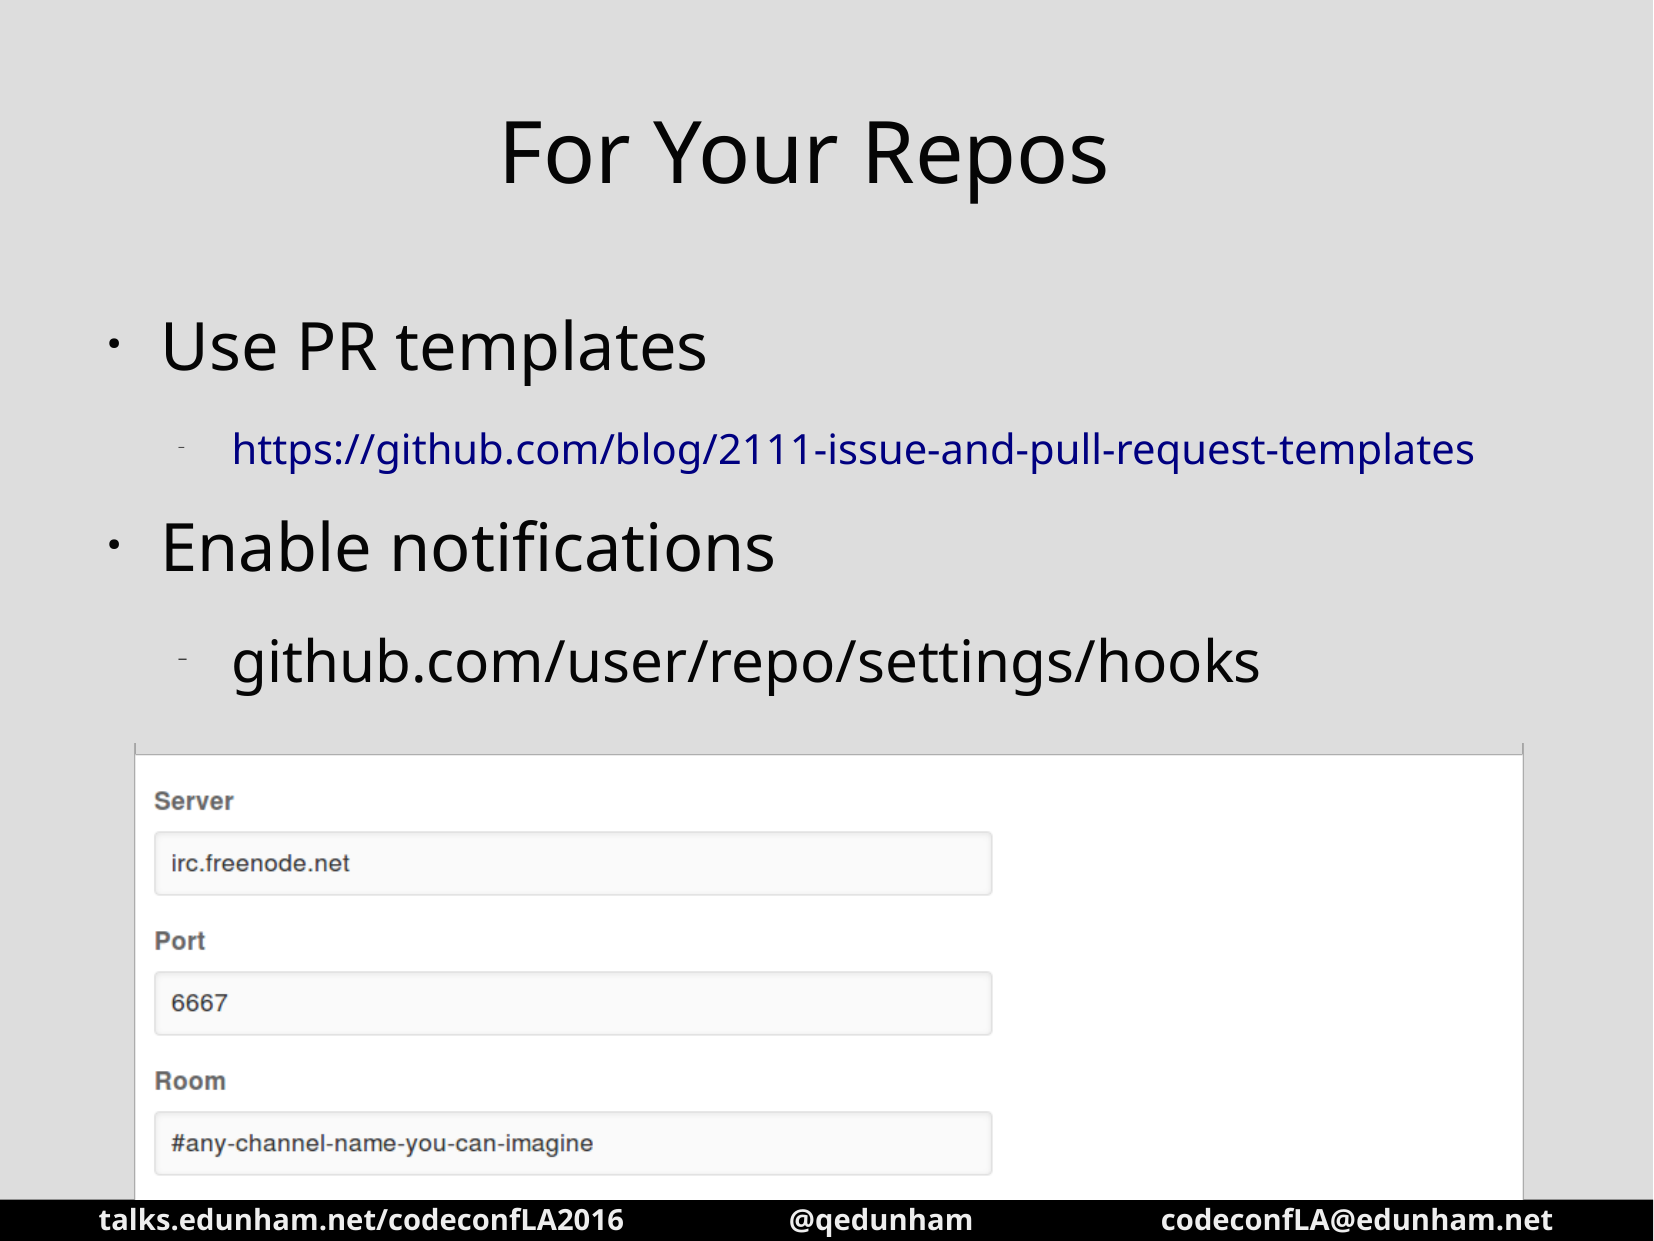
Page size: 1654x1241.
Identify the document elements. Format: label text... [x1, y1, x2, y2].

picture [103, 743, 1544, 1201]
title For Your Repos [15, 47, 1594, 253]
list Use PR templates https://github.com/blog/2111-issue-and-pull-request-templates Enable notifications github.com/user/repo/settings/hooks [90, 299, 1576, 1019]
